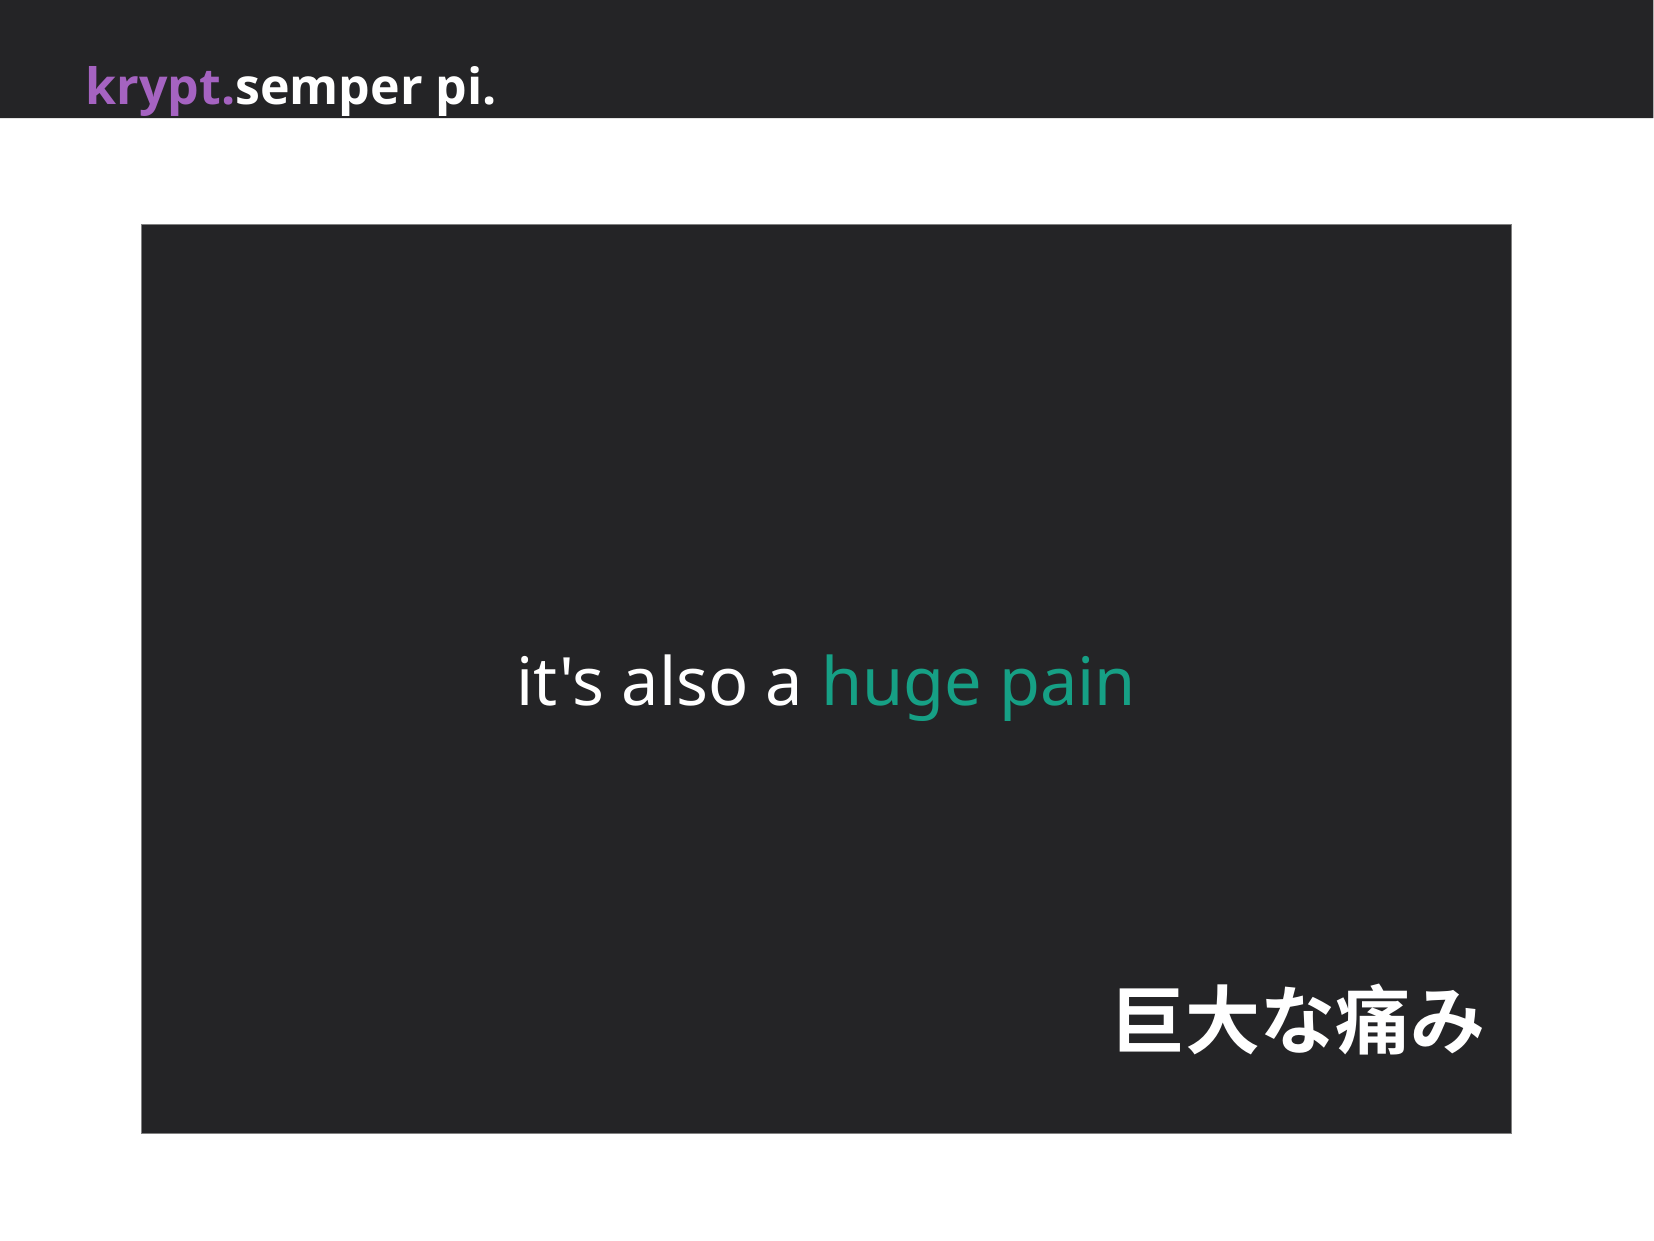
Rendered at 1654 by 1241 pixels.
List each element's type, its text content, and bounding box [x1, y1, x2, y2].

text_box it's also a huge pain [141, 224, 1512, 1134]
text_box 巨大な痛み [153, 909, 1501, 1123]
text_box krypt.semper pi. [70, 43, 544, 119]
text_box [0, 0, 1654, 119]
